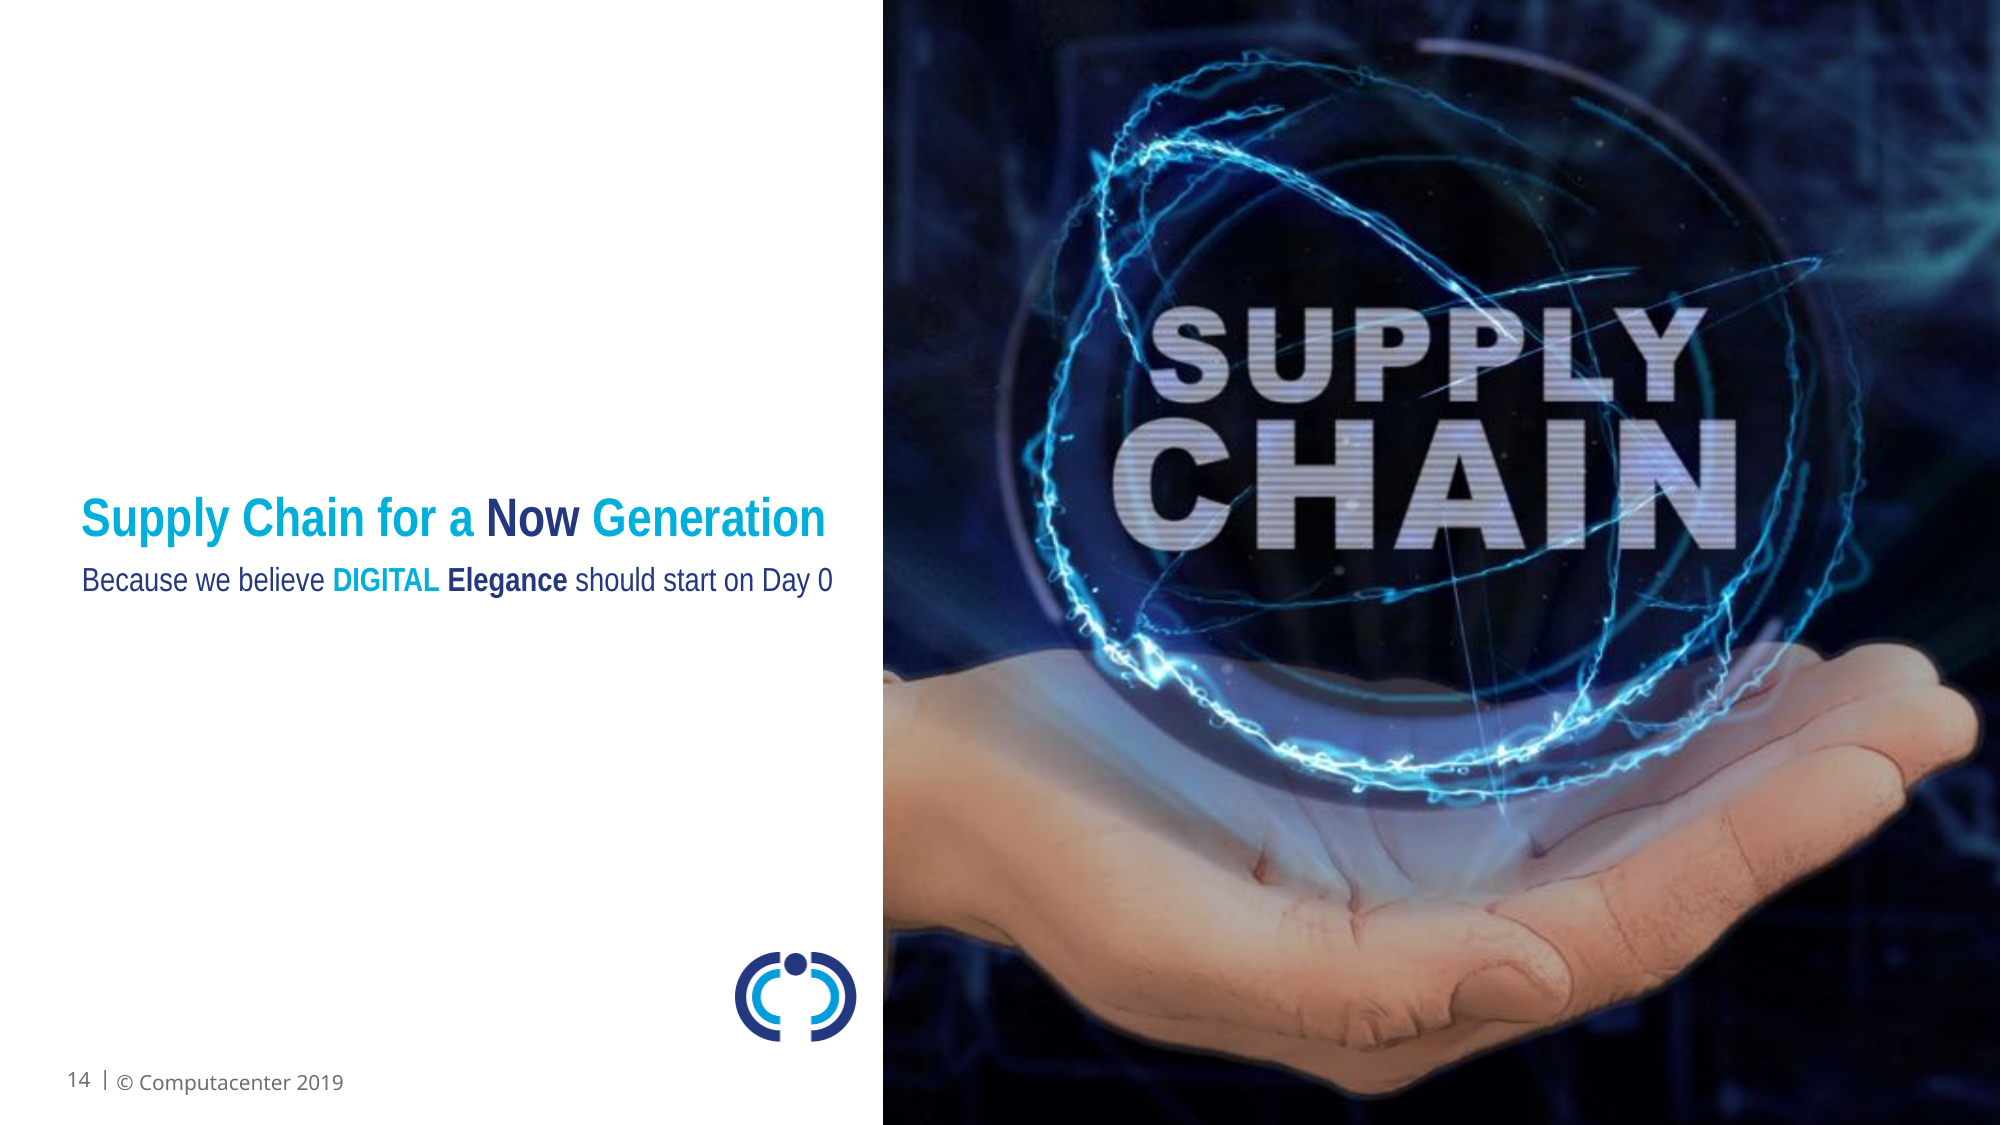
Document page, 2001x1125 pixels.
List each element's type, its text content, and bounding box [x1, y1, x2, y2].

picture [883, 0, 2000, 1125]
title Supply Chain for a Now Generation [66, 480, 859, 551]
text_box Because we believe DIGITAL Elegance should start on Day 0 [66, 551, 859, 607]
text_box 14 [66, 1059, 103, 1096]
text_box © Computacenter 2019 [116, 1061, 883, 1097]
